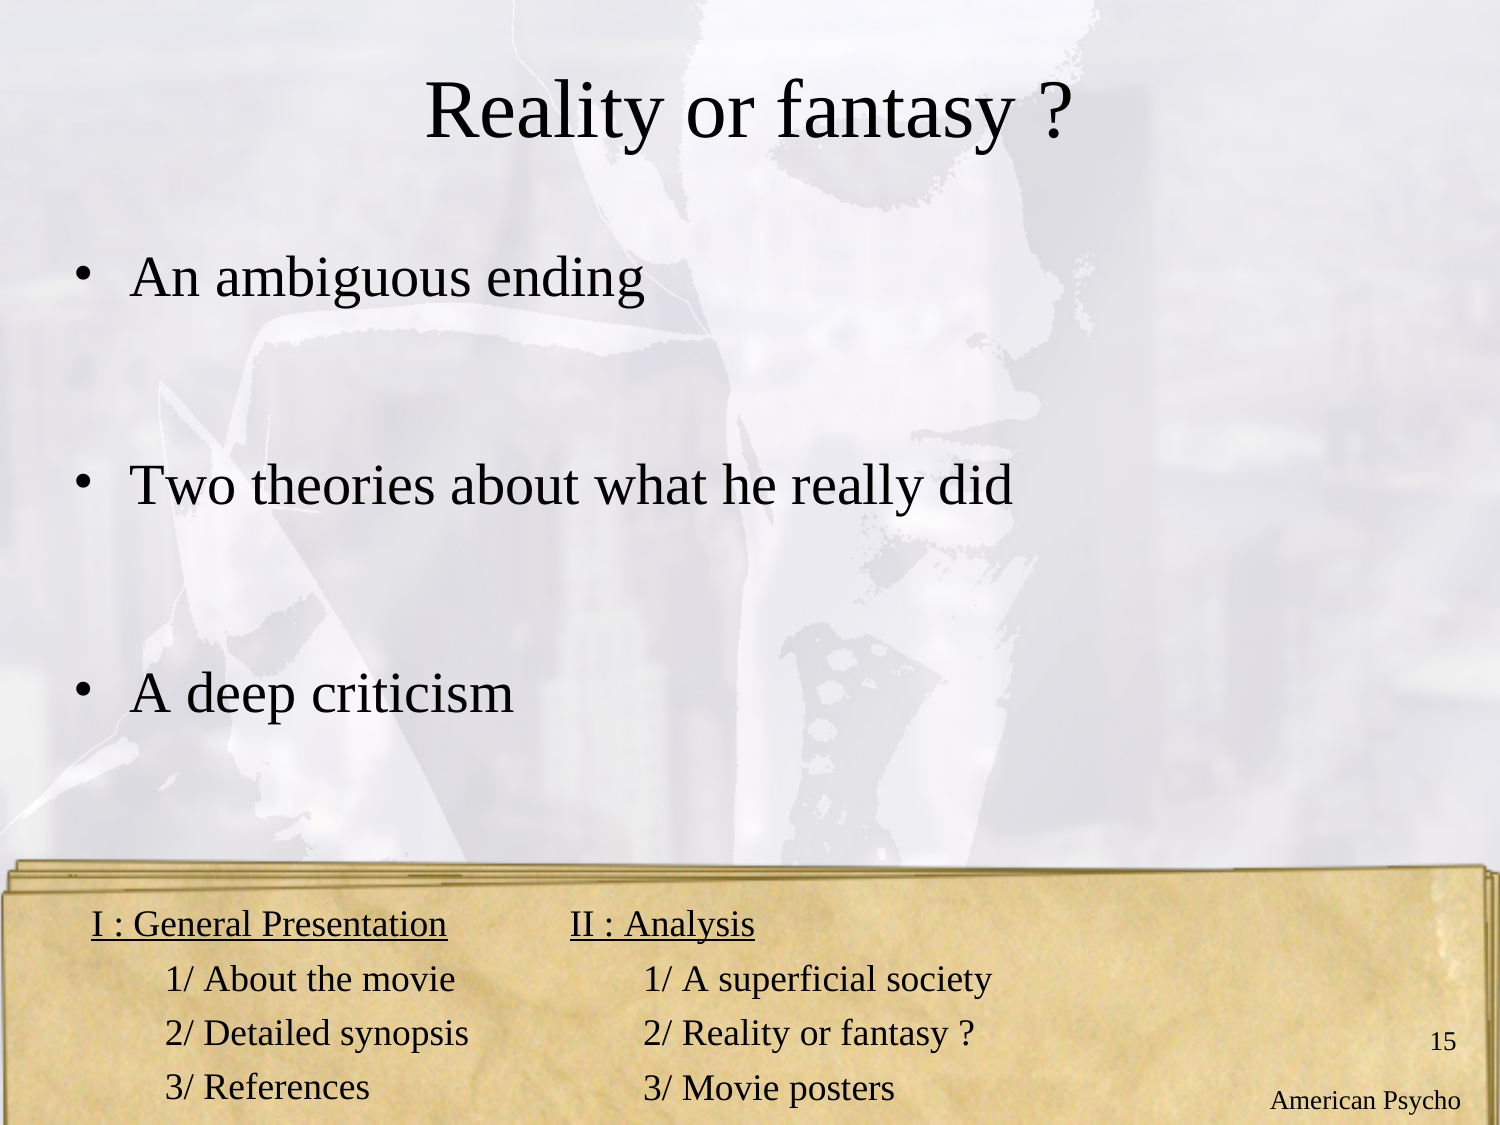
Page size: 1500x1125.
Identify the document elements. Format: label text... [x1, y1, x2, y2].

list An ambiguous ending Two theories about what he really did A deep criticism [59, 230, 1441, 841]
title Reality or fantasy ? [59, 38, 1441, 170]
picture [0, 0, 1500, 1125]
